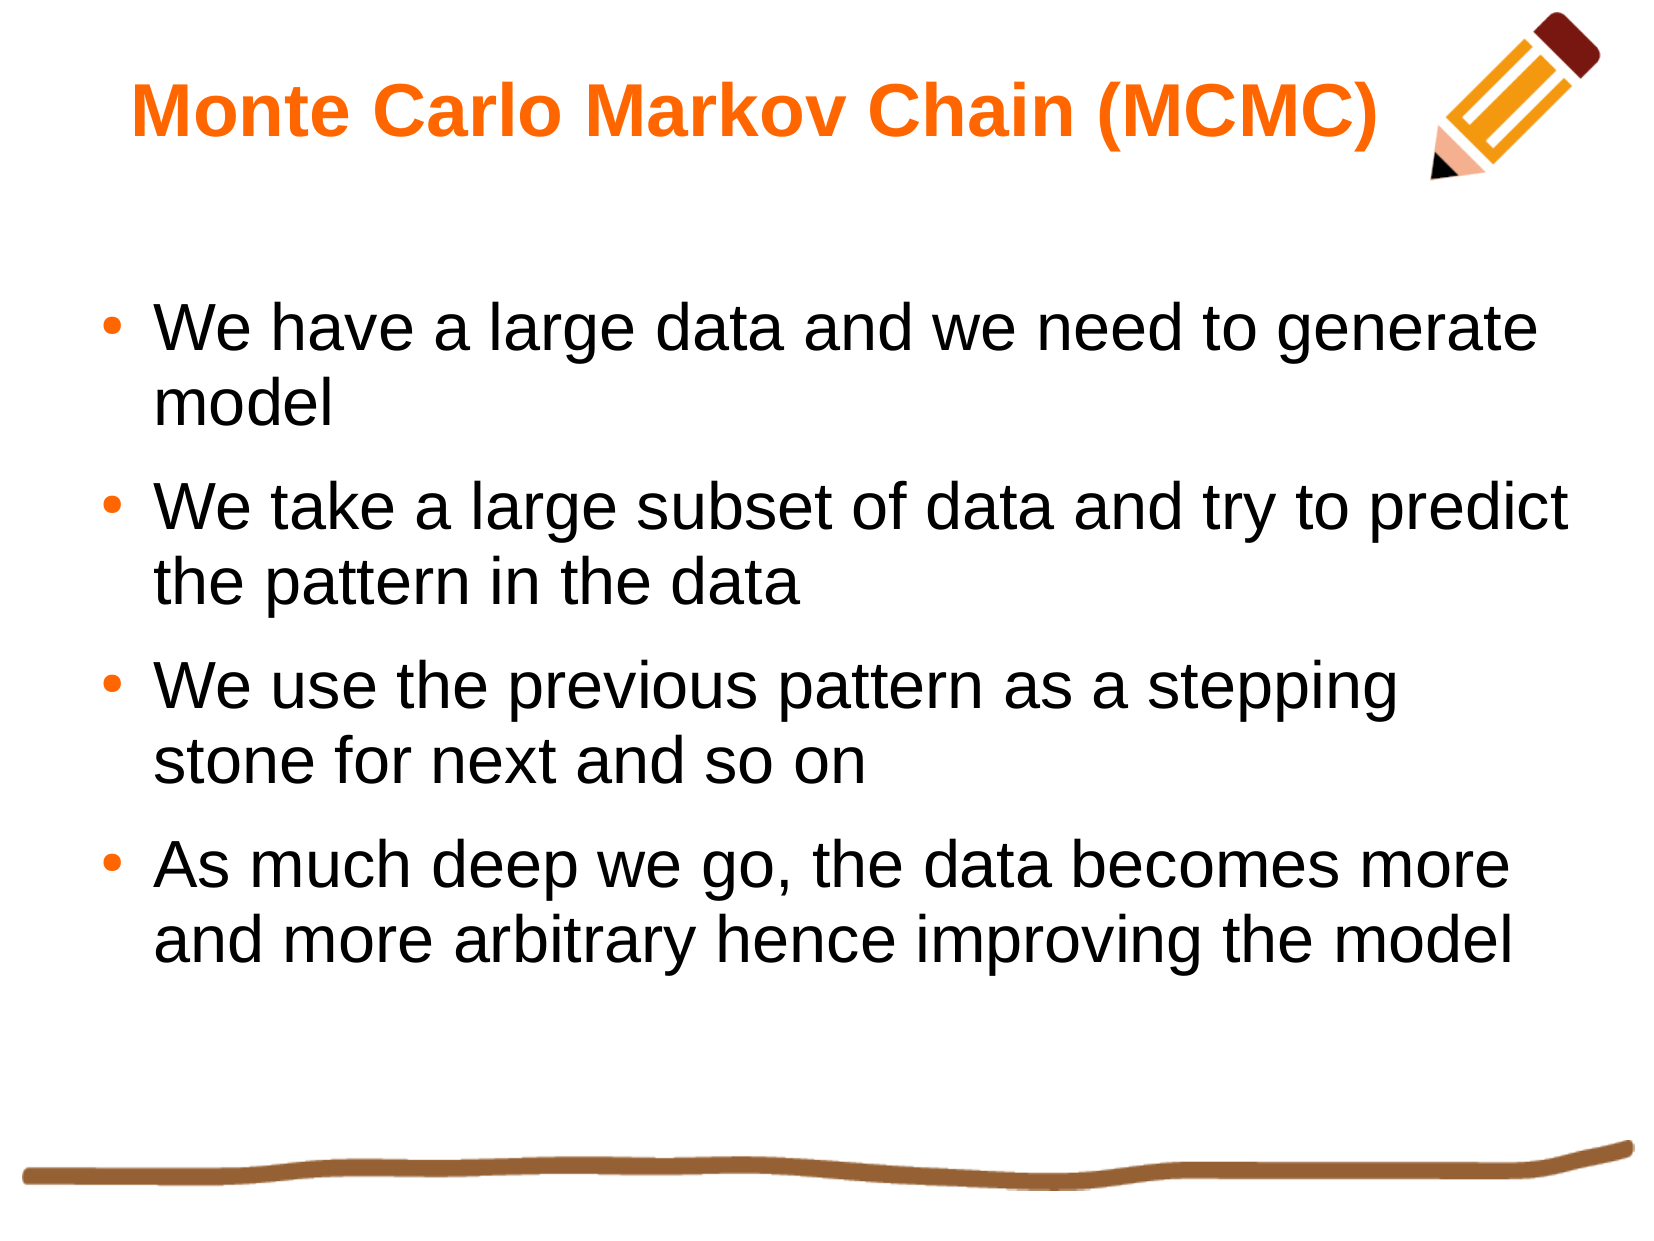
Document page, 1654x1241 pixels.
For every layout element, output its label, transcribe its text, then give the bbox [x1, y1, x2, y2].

title Monte Carlo Markov Chain (MCMC) [82, 49, 1430, 172]
picture [22, 1140, 1635, 1191]
list We have a large data and we need to generate model We take a large subset of data and try to predict the pattern in the data We use the previous pattern as a stepping stone for next and so on As much deep we go, the data becomes more and more arbitrary hence improving the model [82, 290, 1571, 1122]
picture [1430, 12, 1601, 181]
